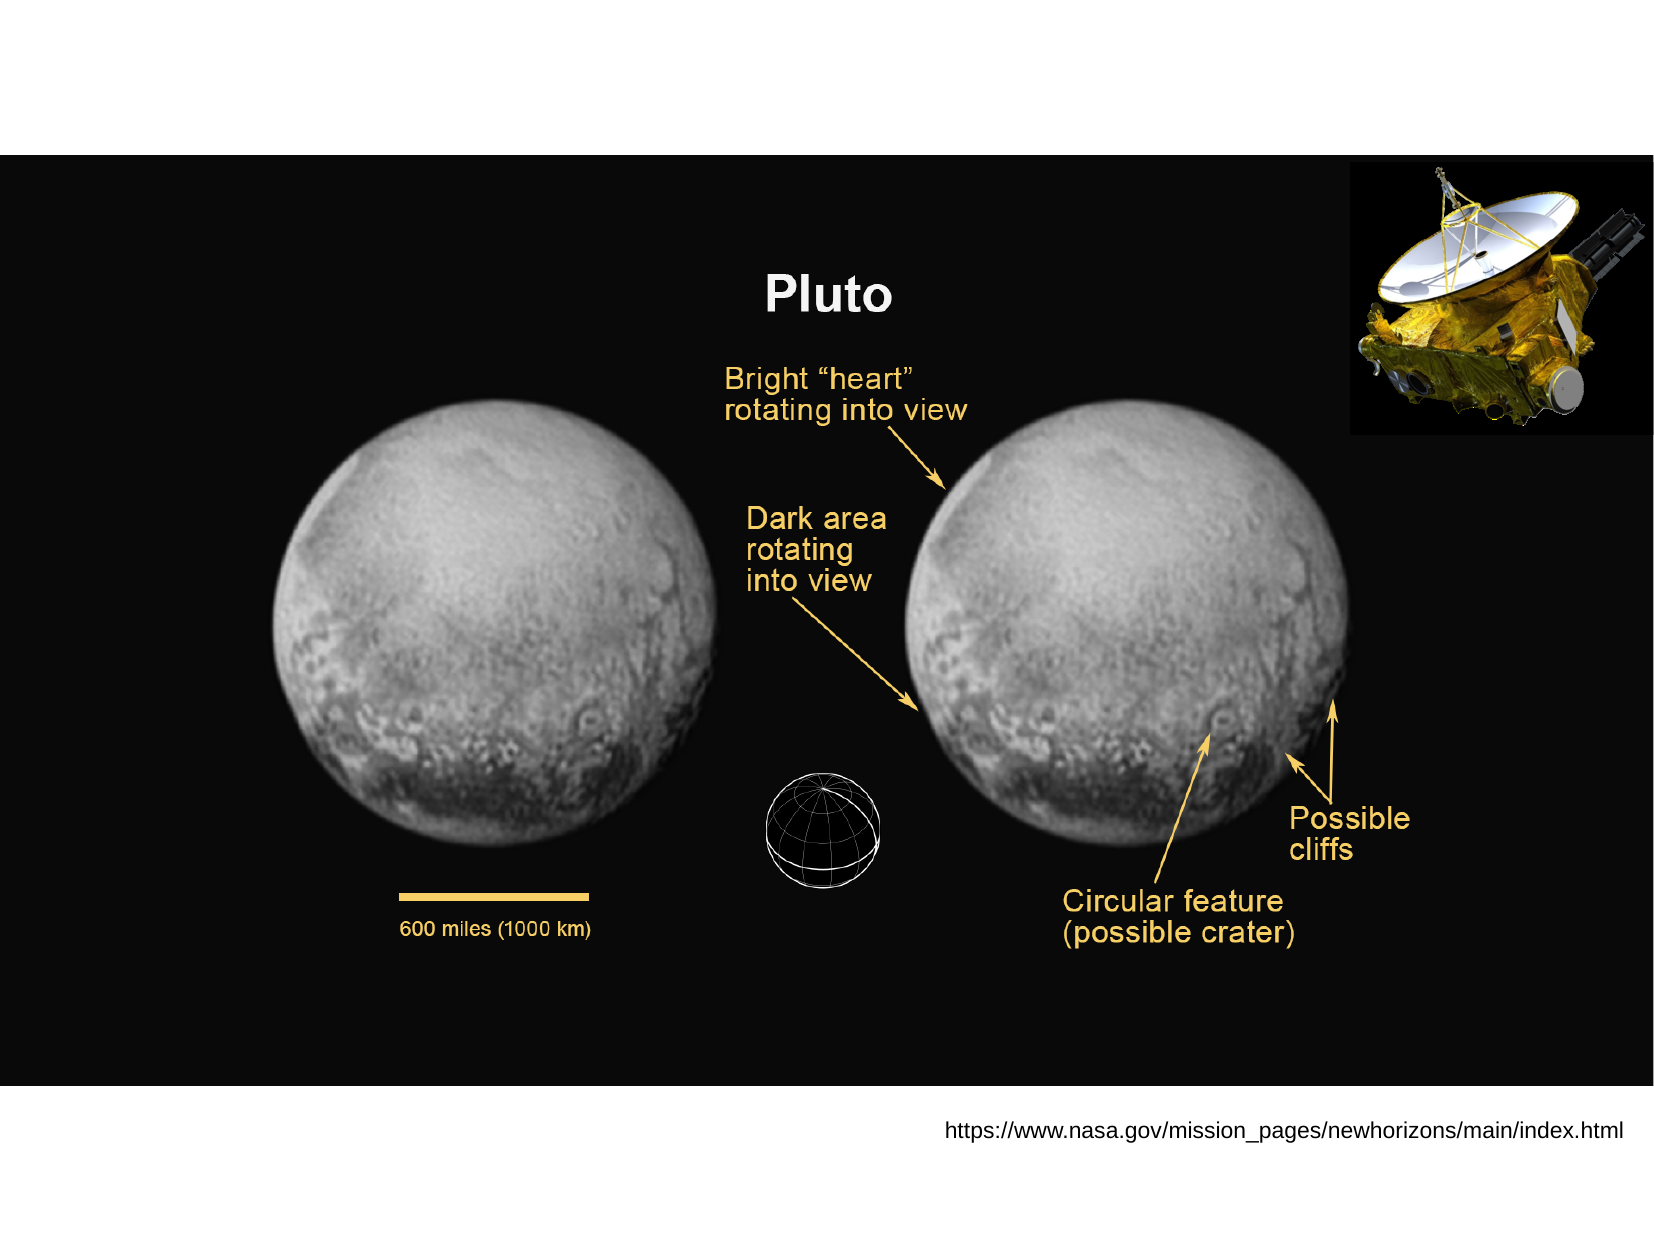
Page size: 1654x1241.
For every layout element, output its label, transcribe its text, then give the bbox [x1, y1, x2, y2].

picture [0, 155, 1654, 1086]
text_box https://www.nasa.gov/mission_pages/newhorizons/main/index.html [930, 1110, 1654, 1167]
